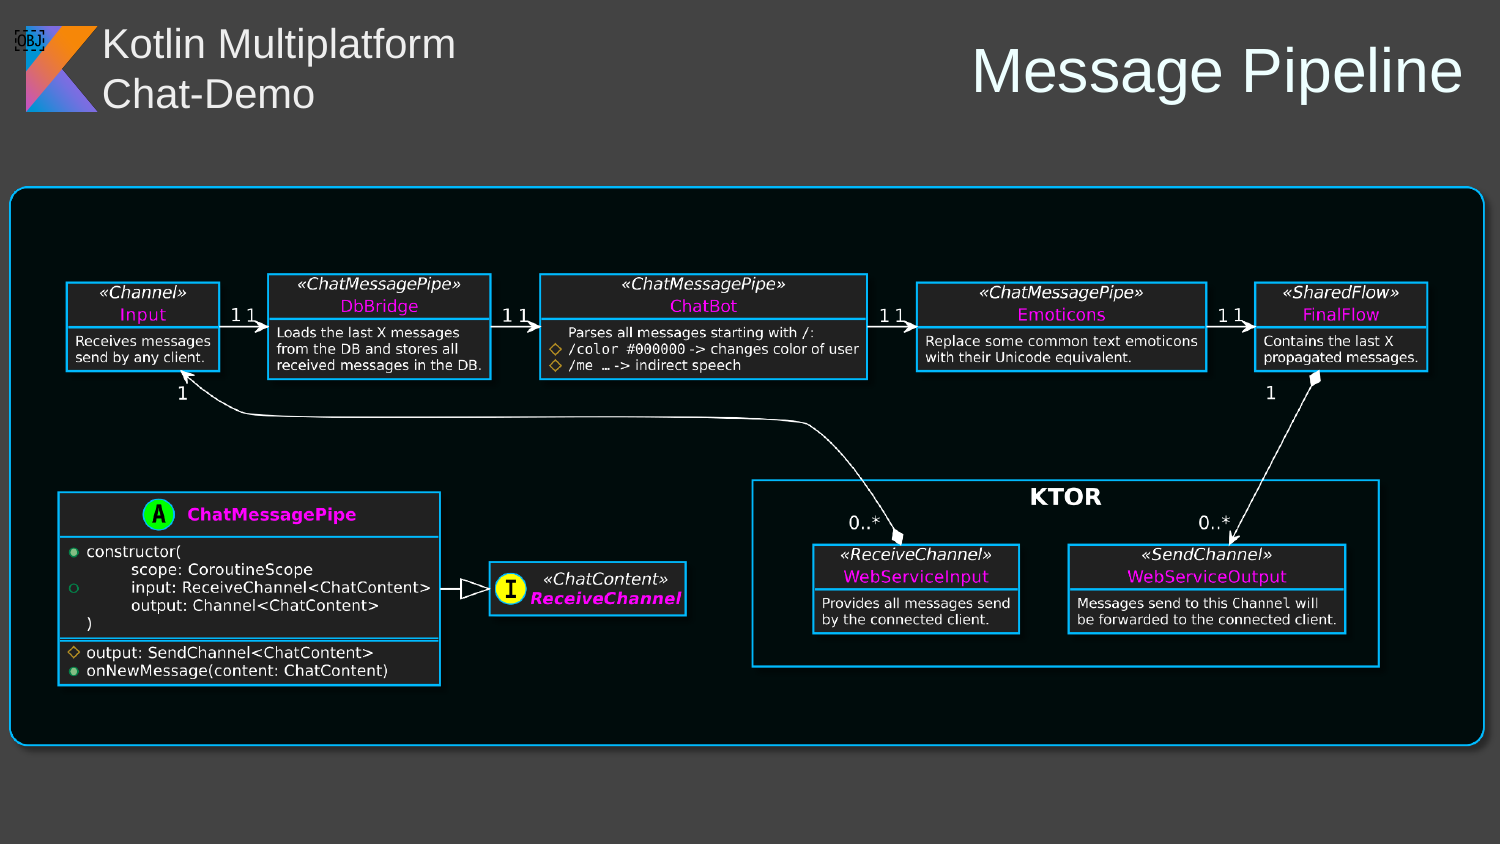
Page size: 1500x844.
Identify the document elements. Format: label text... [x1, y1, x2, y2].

picture [0, 177, 1500, 761]
title Message Pipeline [827, 13, 1480, 122]
picture [26, 26, 98, 112]
